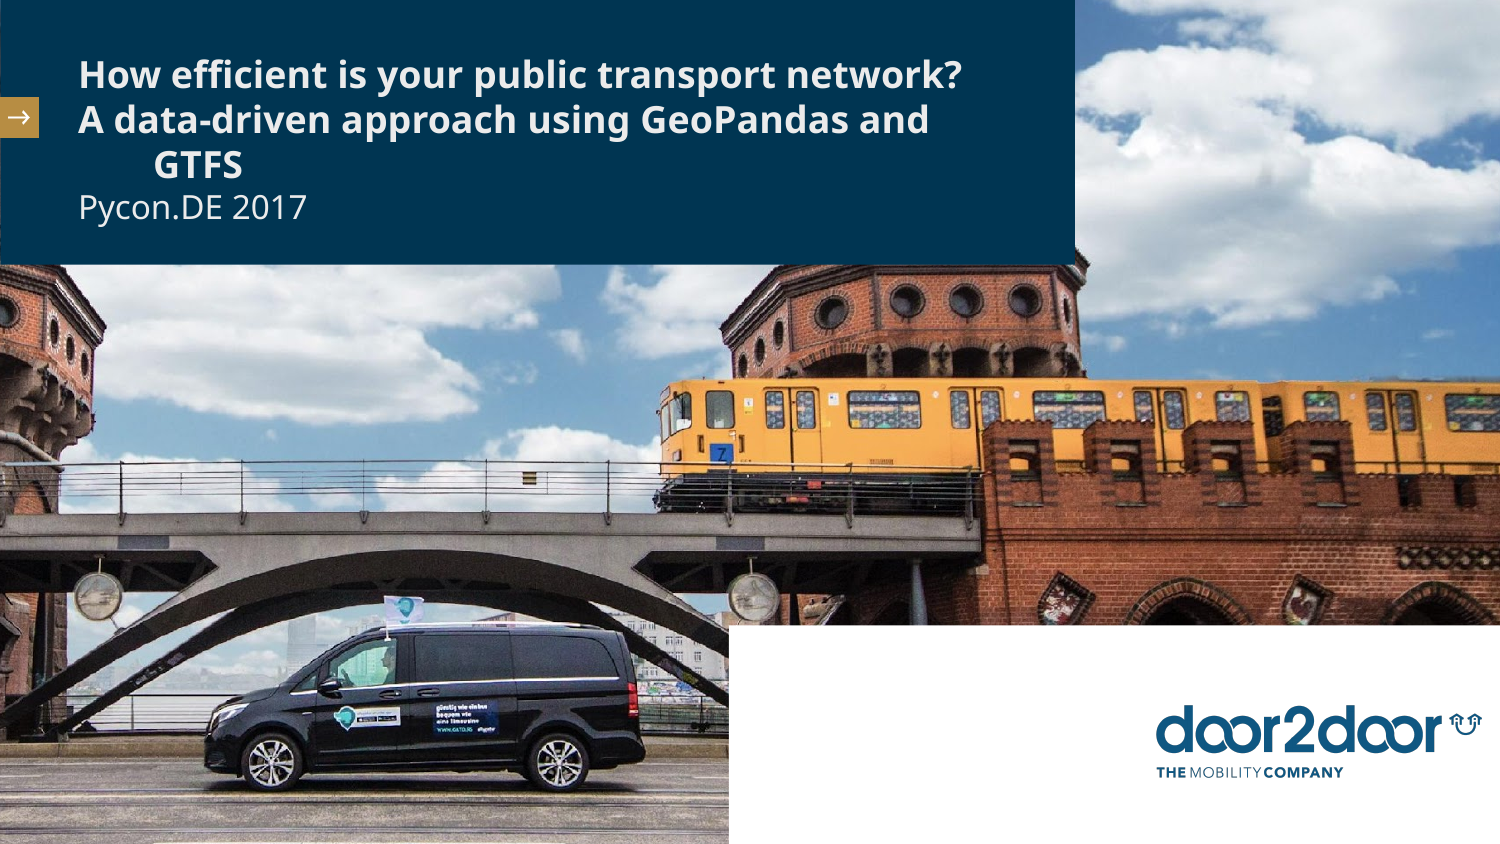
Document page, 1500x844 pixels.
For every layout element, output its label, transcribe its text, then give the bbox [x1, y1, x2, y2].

picture [0, 0, 1500, 844]
text_box How efficient is your public transport network? A data-driven approach using GeoPandas and GTFS Pycon.DE 2017 [75, 90, 1087, 200]
text_box [704, 72, 711, 84]
text_box [84, 200, 93, 207]
text_box [482, 72, 489, 84]
picture [1152, 702, 1486, 783]
text_box [728, 625, 1500, 844]
text_box [186, 200, 199, 216]
text_box [255, 200, 264, 217]
picture [0, 97, 39, 138]
text_box [0, 0, 1075, 265]
